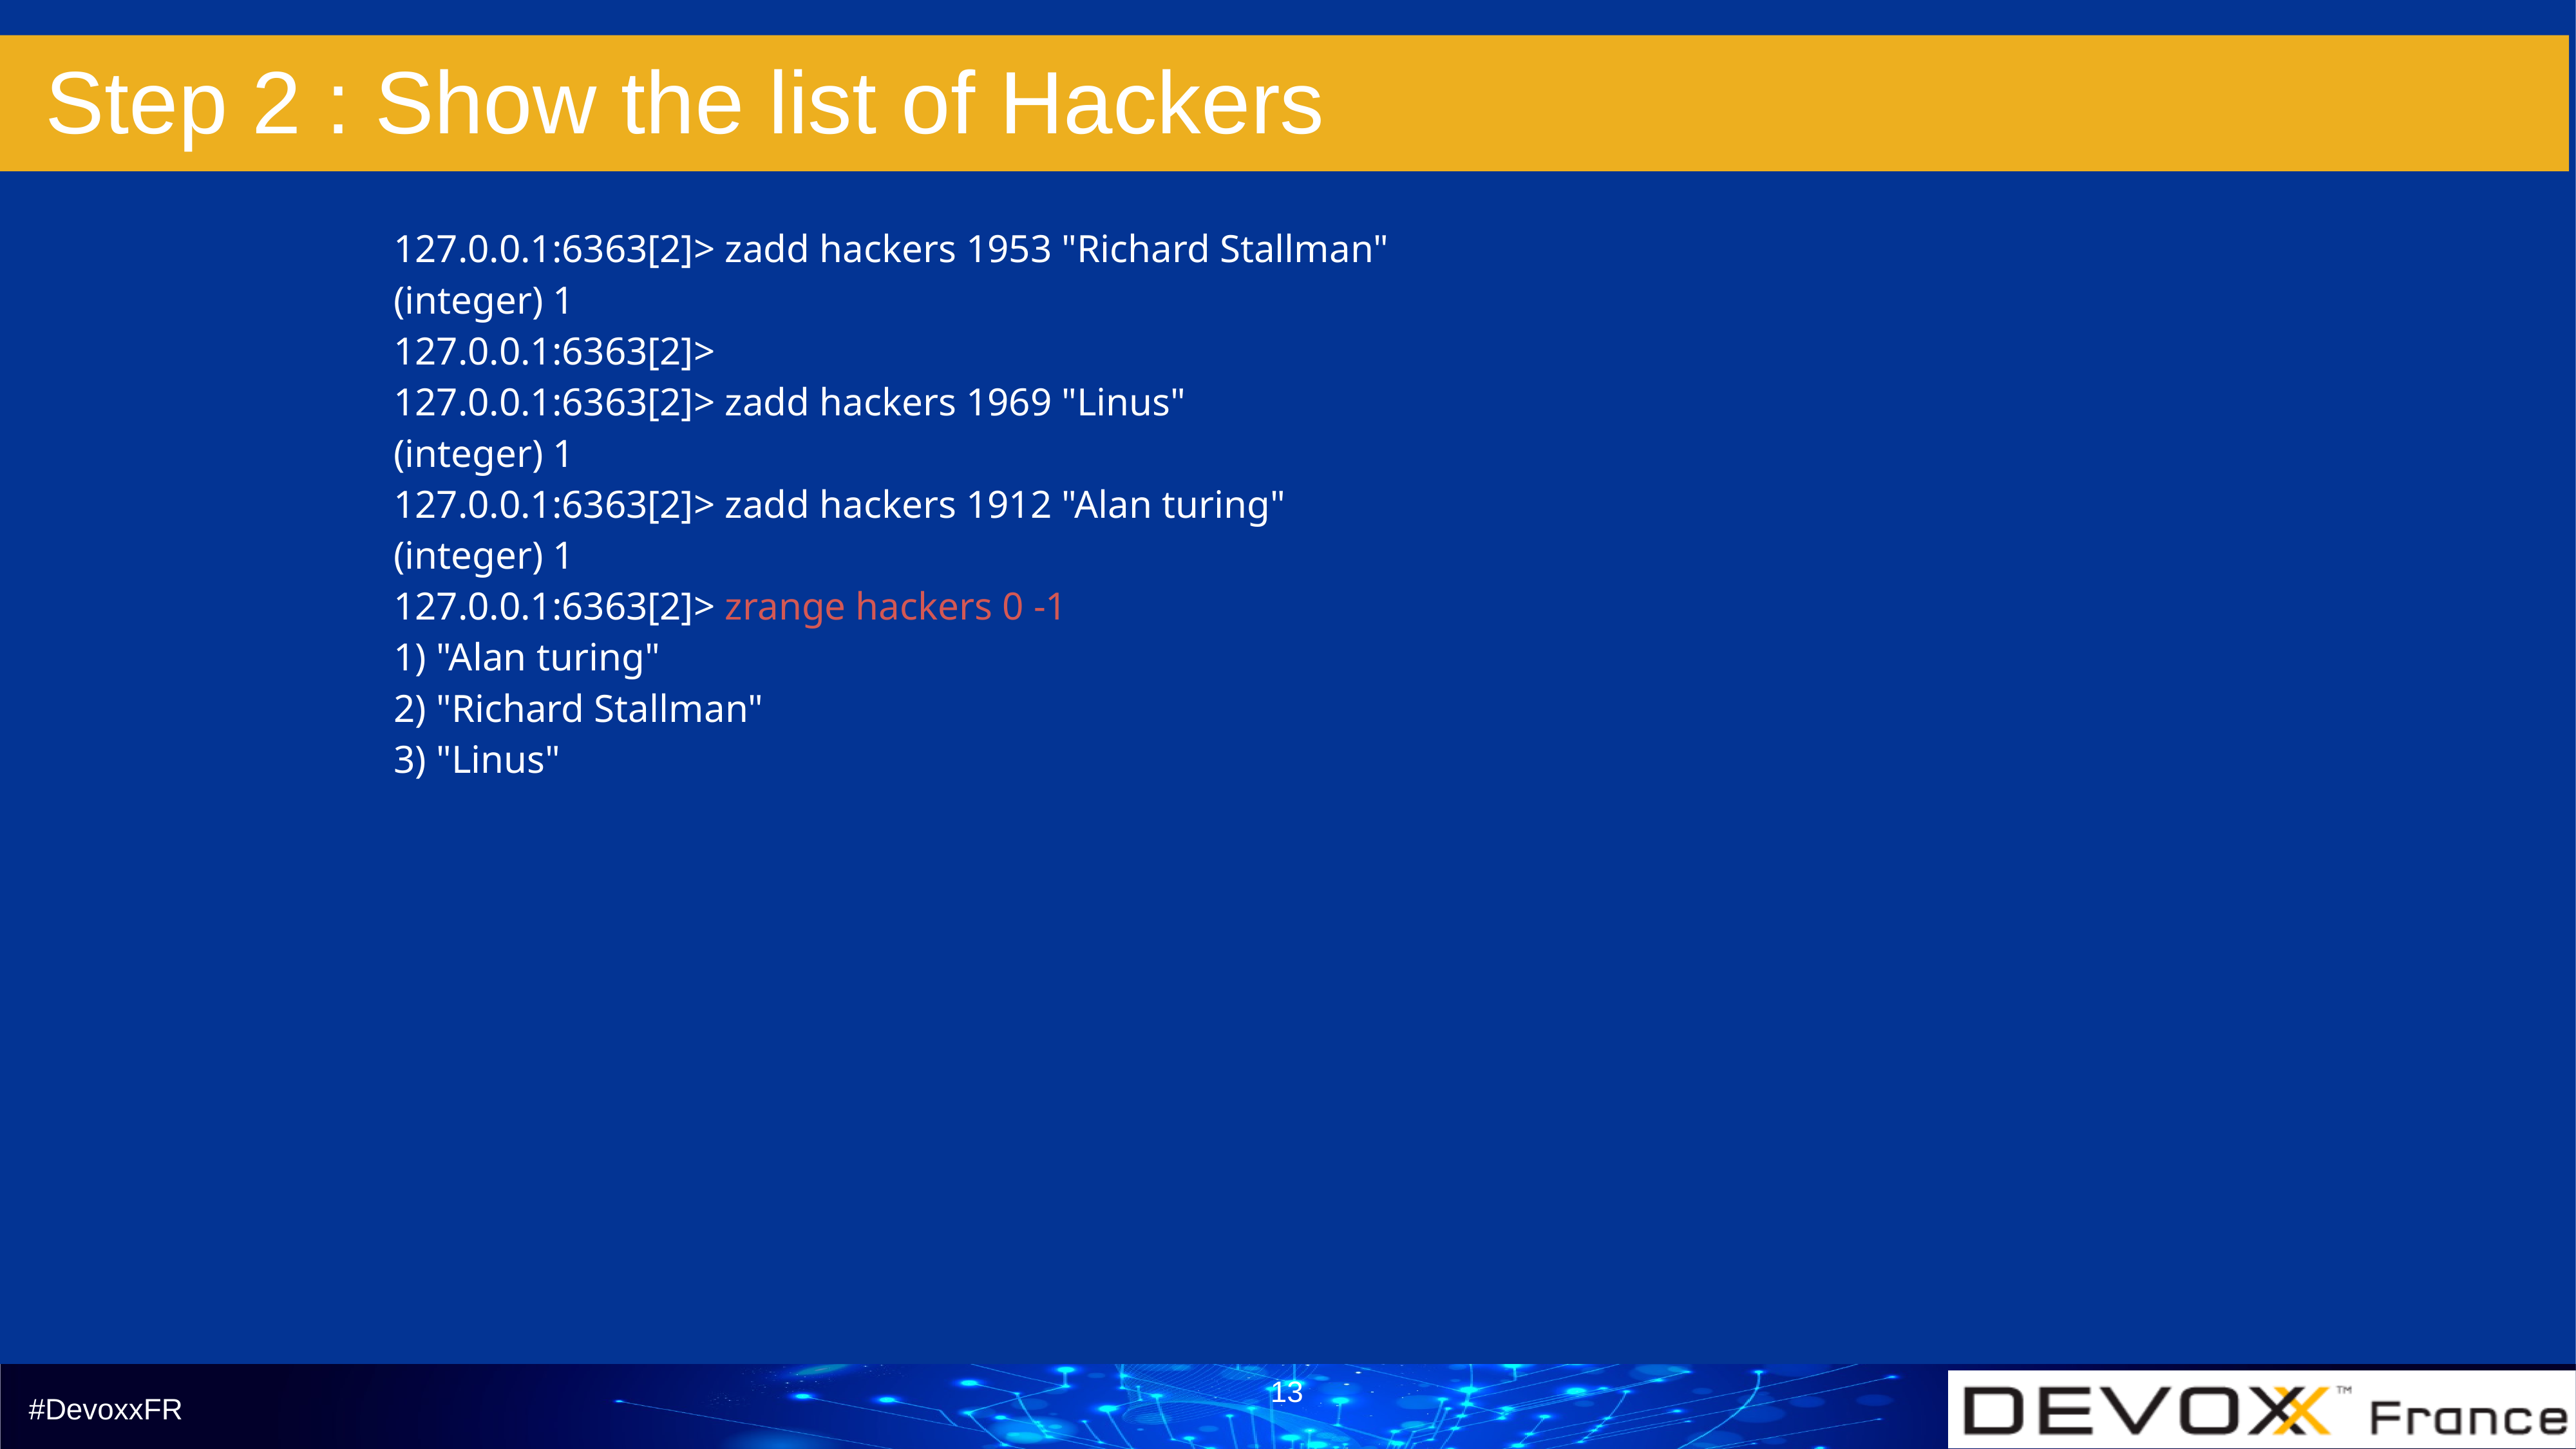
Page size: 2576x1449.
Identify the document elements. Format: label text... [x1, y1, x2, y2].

list 127.0.0.1:6363[2]> zadd hackers 1953 "Richard Stallman" (integer) 1 127.0.0.1:6363[2]> 127.0.0.1:6363[2]> zadd hackers 1969 "Linus" (integer) 1 127.0.0.1:6363[2]> zadd hackers 1912 "Alan turing" (integer) 1 127.0.0.1:6363[2]> zrange hackers 0 -1 1) "Alan turing" 2) "Richard Stallman" 3) "Linus" [393, 222, 2183, 1314]
picture [0, 1364, 2576, 1449]
picture [1309, 1442, 1326, 1449]
title Step 2 : Show the list of Hackers [0, 35, 2570, 171]
slide_number 13 [1269, 1375, 1305, 1427]
